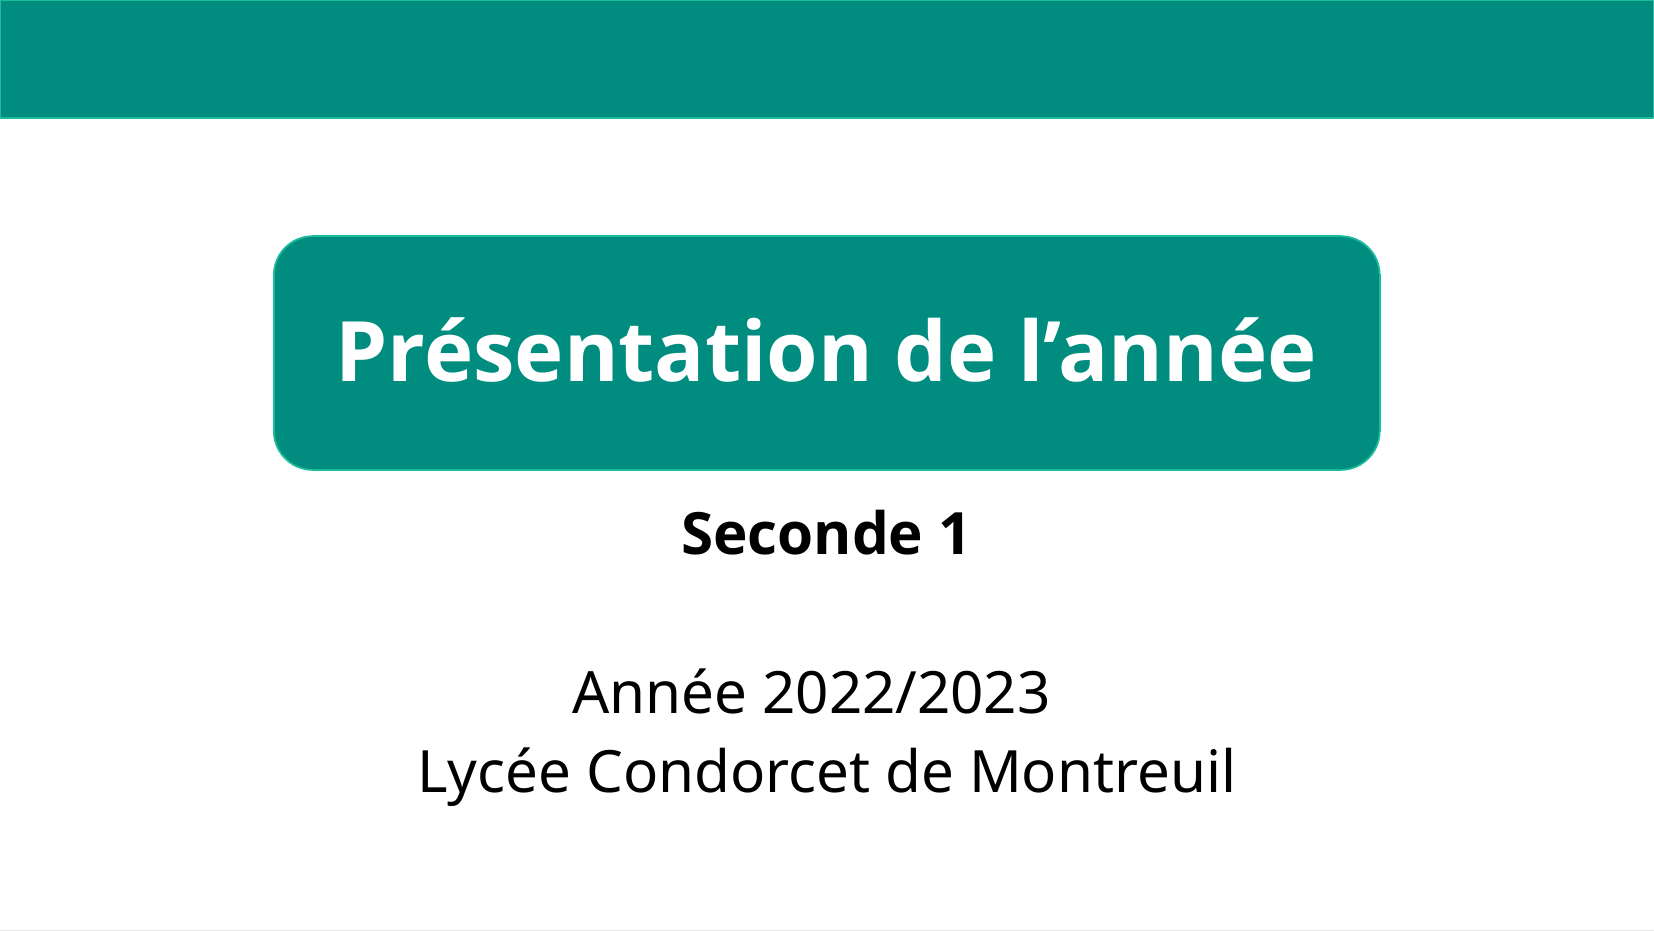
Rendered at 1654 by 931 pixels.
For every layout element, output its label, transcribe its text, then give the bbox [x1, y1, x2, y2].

title Présentation de l’année [284, 238, 1369, 443]
text_box [273, 253, 1380, 470]
subtitle Seconde 1 Année 2022/2023 Lycée Condorcet de Montreuil [59, 504, 1595, 798]
